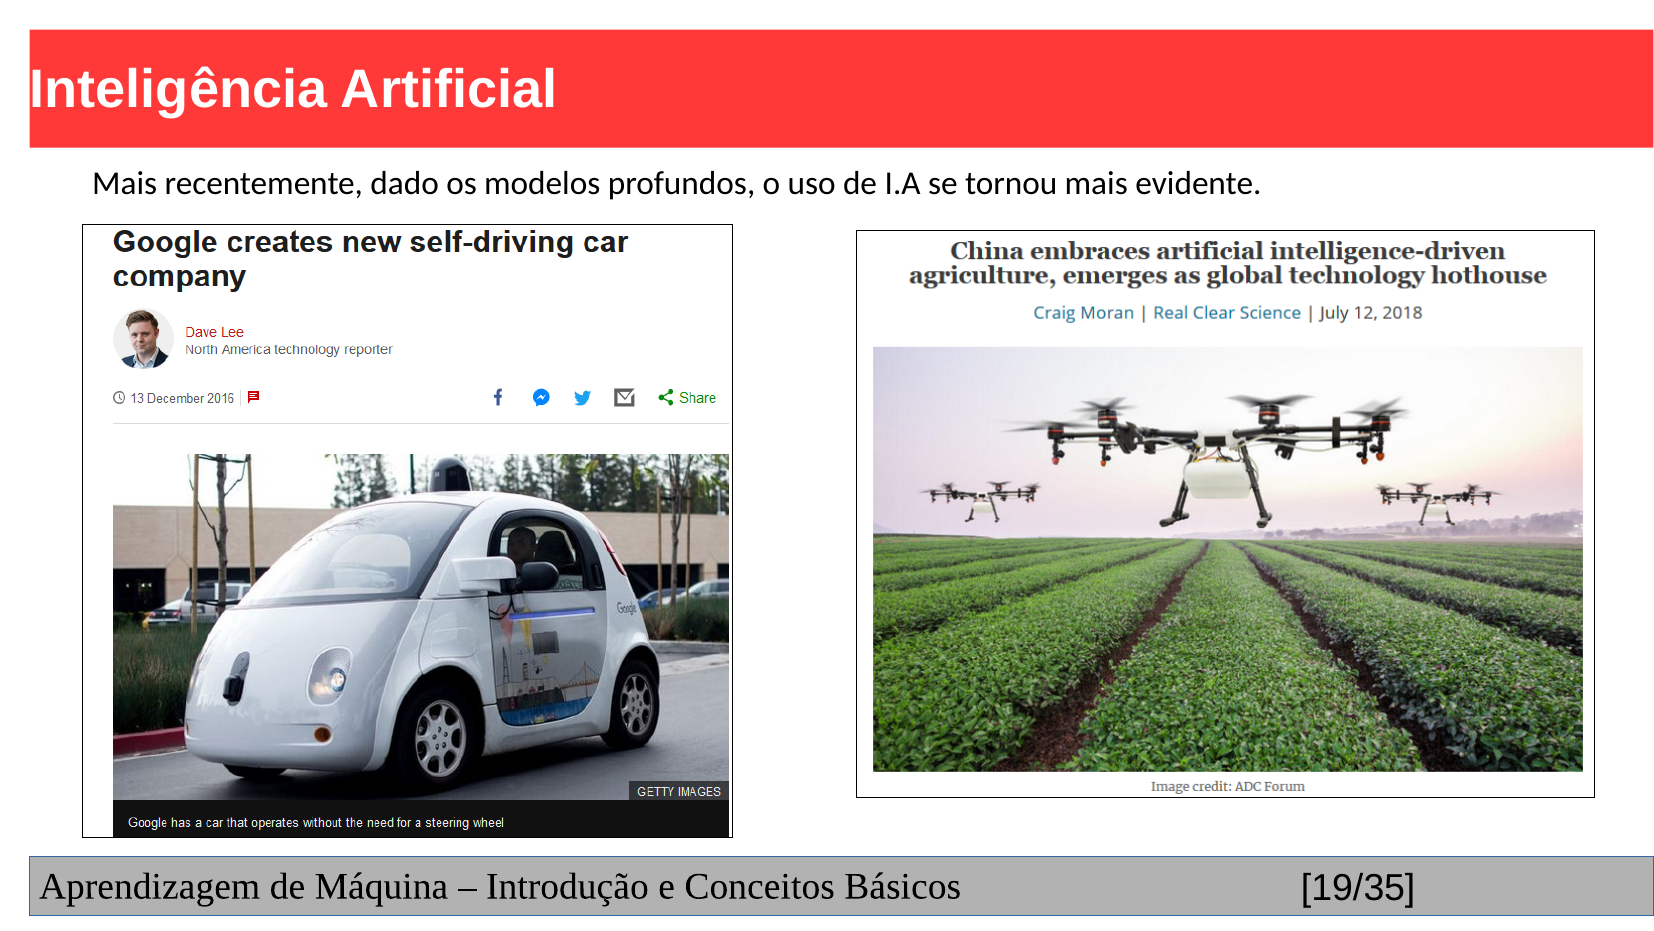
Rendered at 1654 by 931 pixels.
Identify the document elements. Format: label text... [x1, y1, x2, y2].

text_box Mais recentemente, dado os modelos profundos, o uso de I.A se tornou mais evidente. [77, 153, 1594, 931]
picture [82, 224, 733, 838]
picture [856, 230, 1595, 798]
title Inteligência Artificial [29, 29, 1654, 148]
